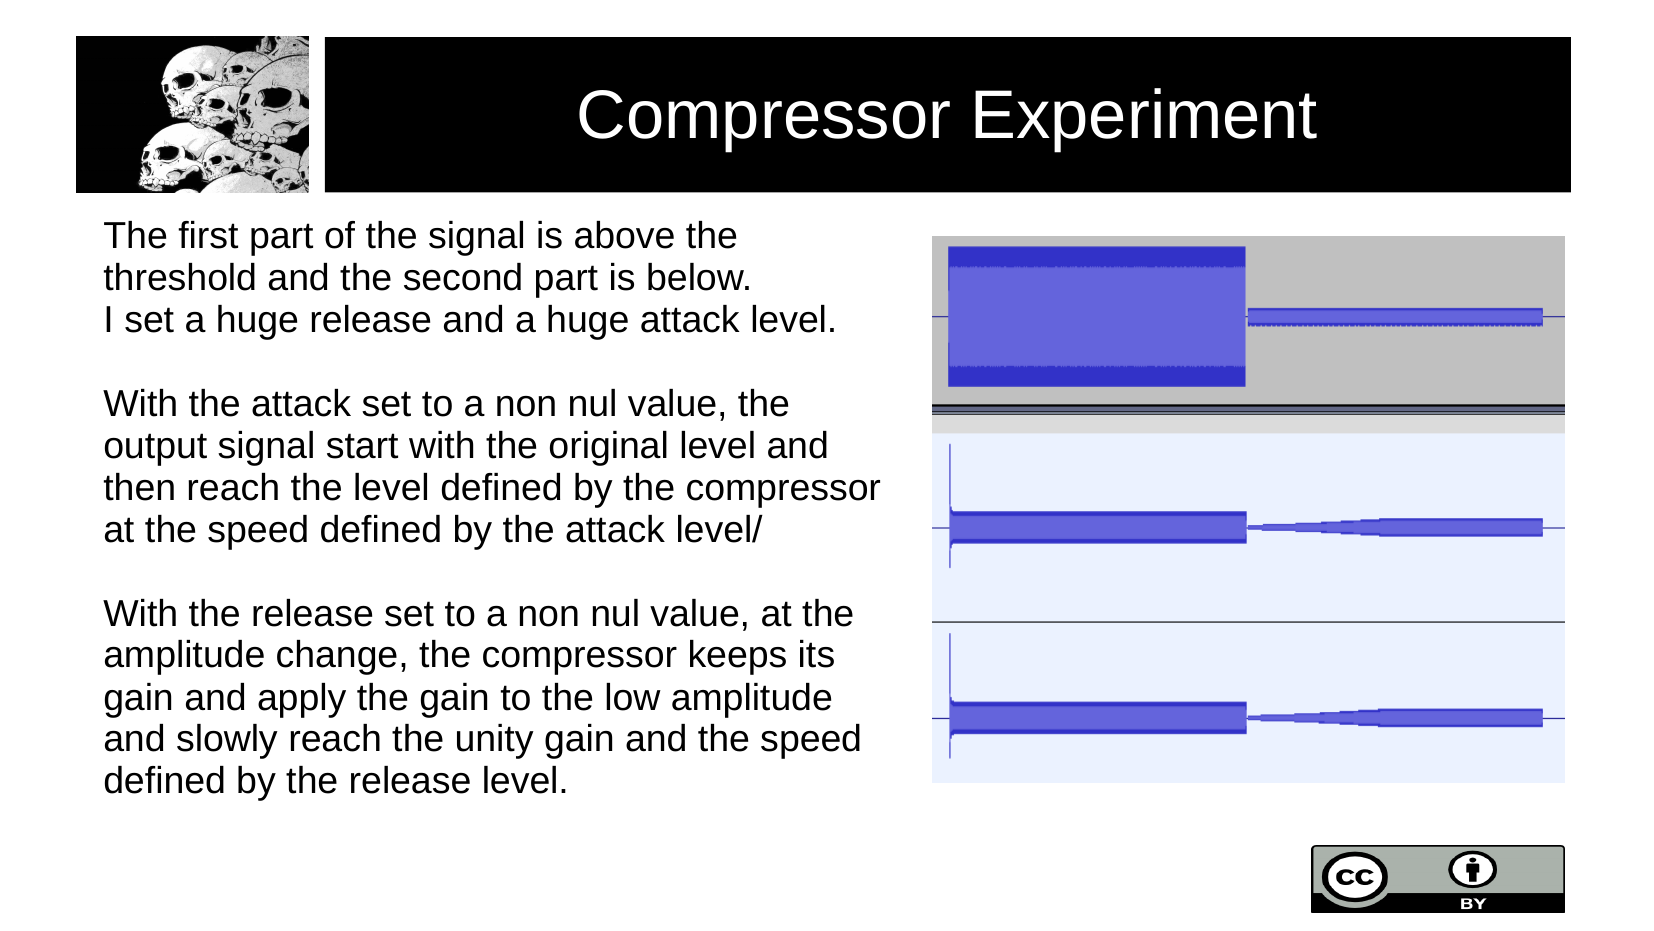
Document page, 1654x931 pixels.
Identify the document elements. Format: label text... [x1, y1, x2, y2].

title Compressor Experiment [324, 37, 1571, 193]
picture [932, 236, 1565, 783]
picture [1311, 845, 1565, 913]
picture [76, 36, 309, 193]
text_box The first part of the signal is above the threshold and the second part is below. I set a huge release and a huge attack level. With the attack set to a non nul value, the output signal start with the original level and then reach the level defined by the compressor at the speed defined by the attack level/ With the release set to a non nul value, at the amplitude change, the compressor keeps its gain and apply the gain to the low amplitude and slowly reach the unity gain and the speed defined by the release level. [88, 206, 916, 857]
